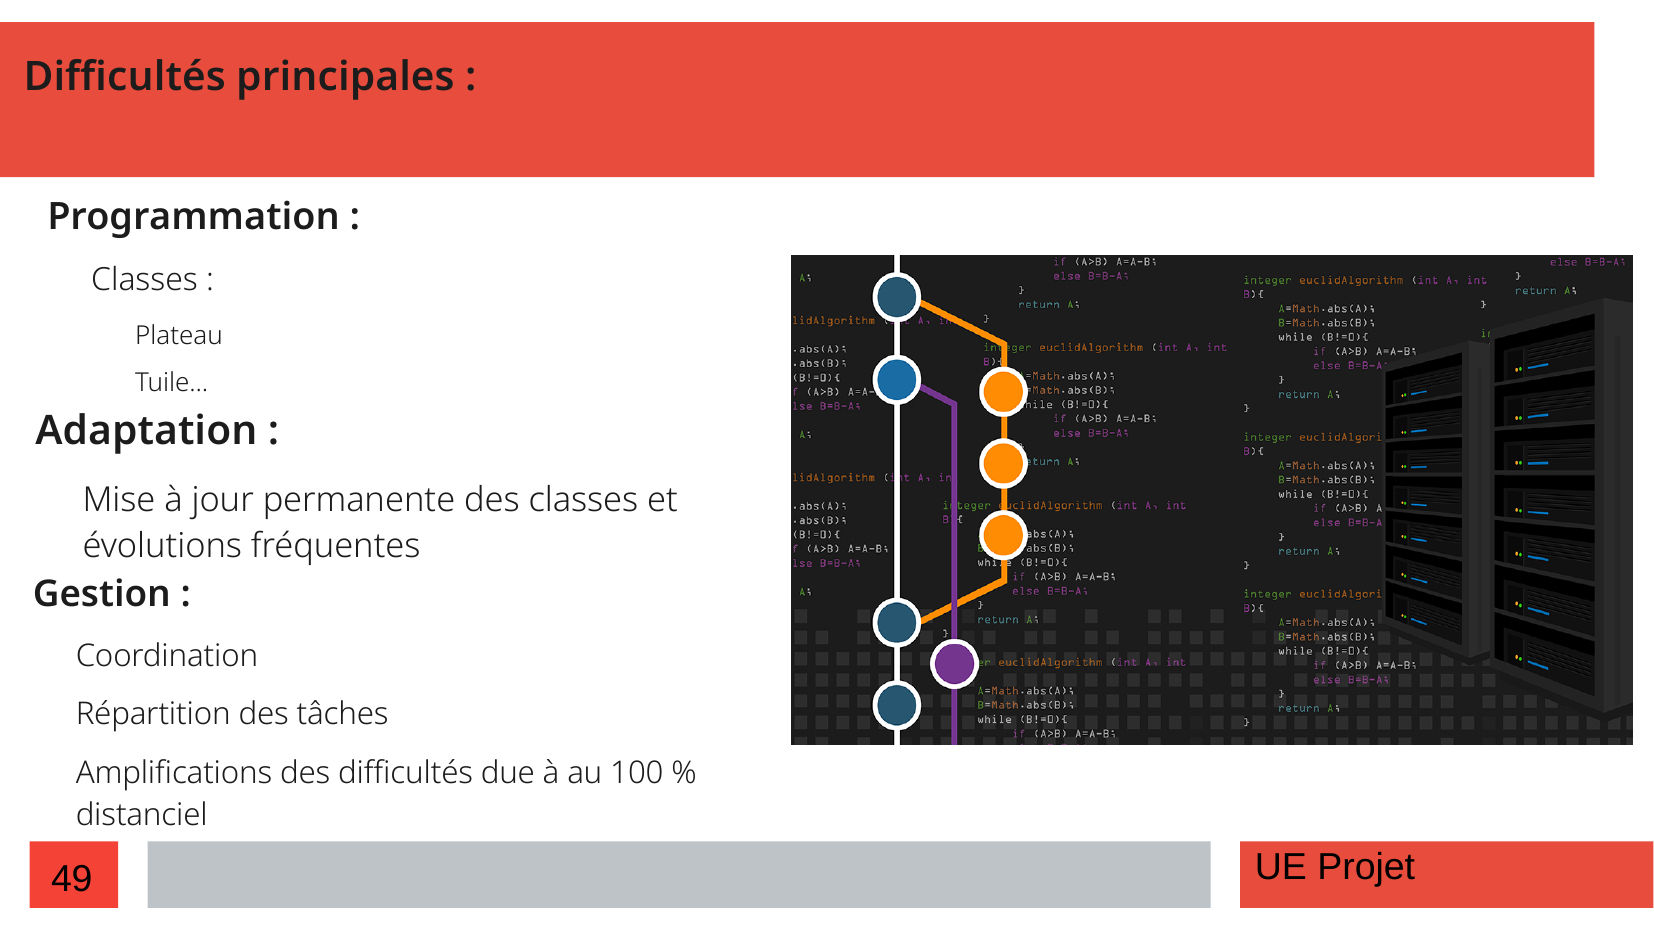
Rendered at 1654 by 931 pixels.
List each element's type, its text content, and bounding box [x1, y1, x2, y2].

list Programmation : Classes : Plateau Tuile... [47, 188, 783, 402]
picture [791, 255, 1633, 745]
list Gestion : Coordination Répartition des tâches Amplifications des difficultés due à au 100 % distanciel [32, 566, 768, 839]
list Difficultés principales : [23, 47, 759, 166]
text_box UE Projet [1240, 838, 1536, 896]
list Adaptation : Mise à jour permanente des classes et évolutions fréquentes [35, 401, 771, 591]
text_box 49 [36, 850, 110, 908]
